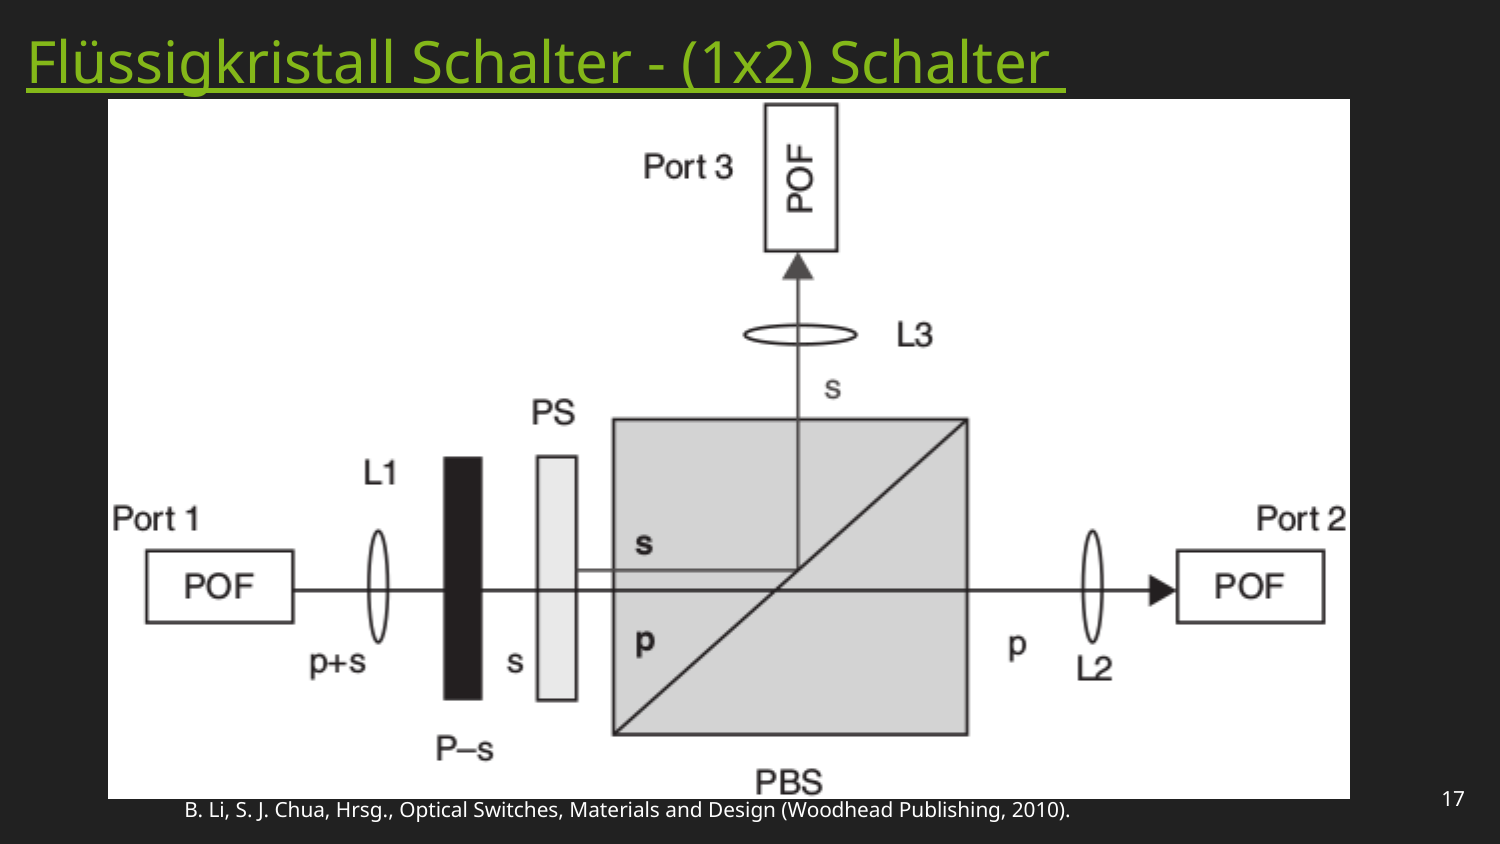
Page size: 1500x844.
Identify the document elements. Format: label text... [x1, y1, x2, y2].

picture [108, 99, 1350, 799]
slide_number <number> [1389, 764, 1480, 830]
title Flüssigkristall Schalter - (1x2) Schalter [11, 0, 1423, 94]
text_box B. Li, S. J. Chua, Hrsg., Optical Switches, Materials and Design (Woodhead Publishing, 2010). [169, 782, 1359, 830]
